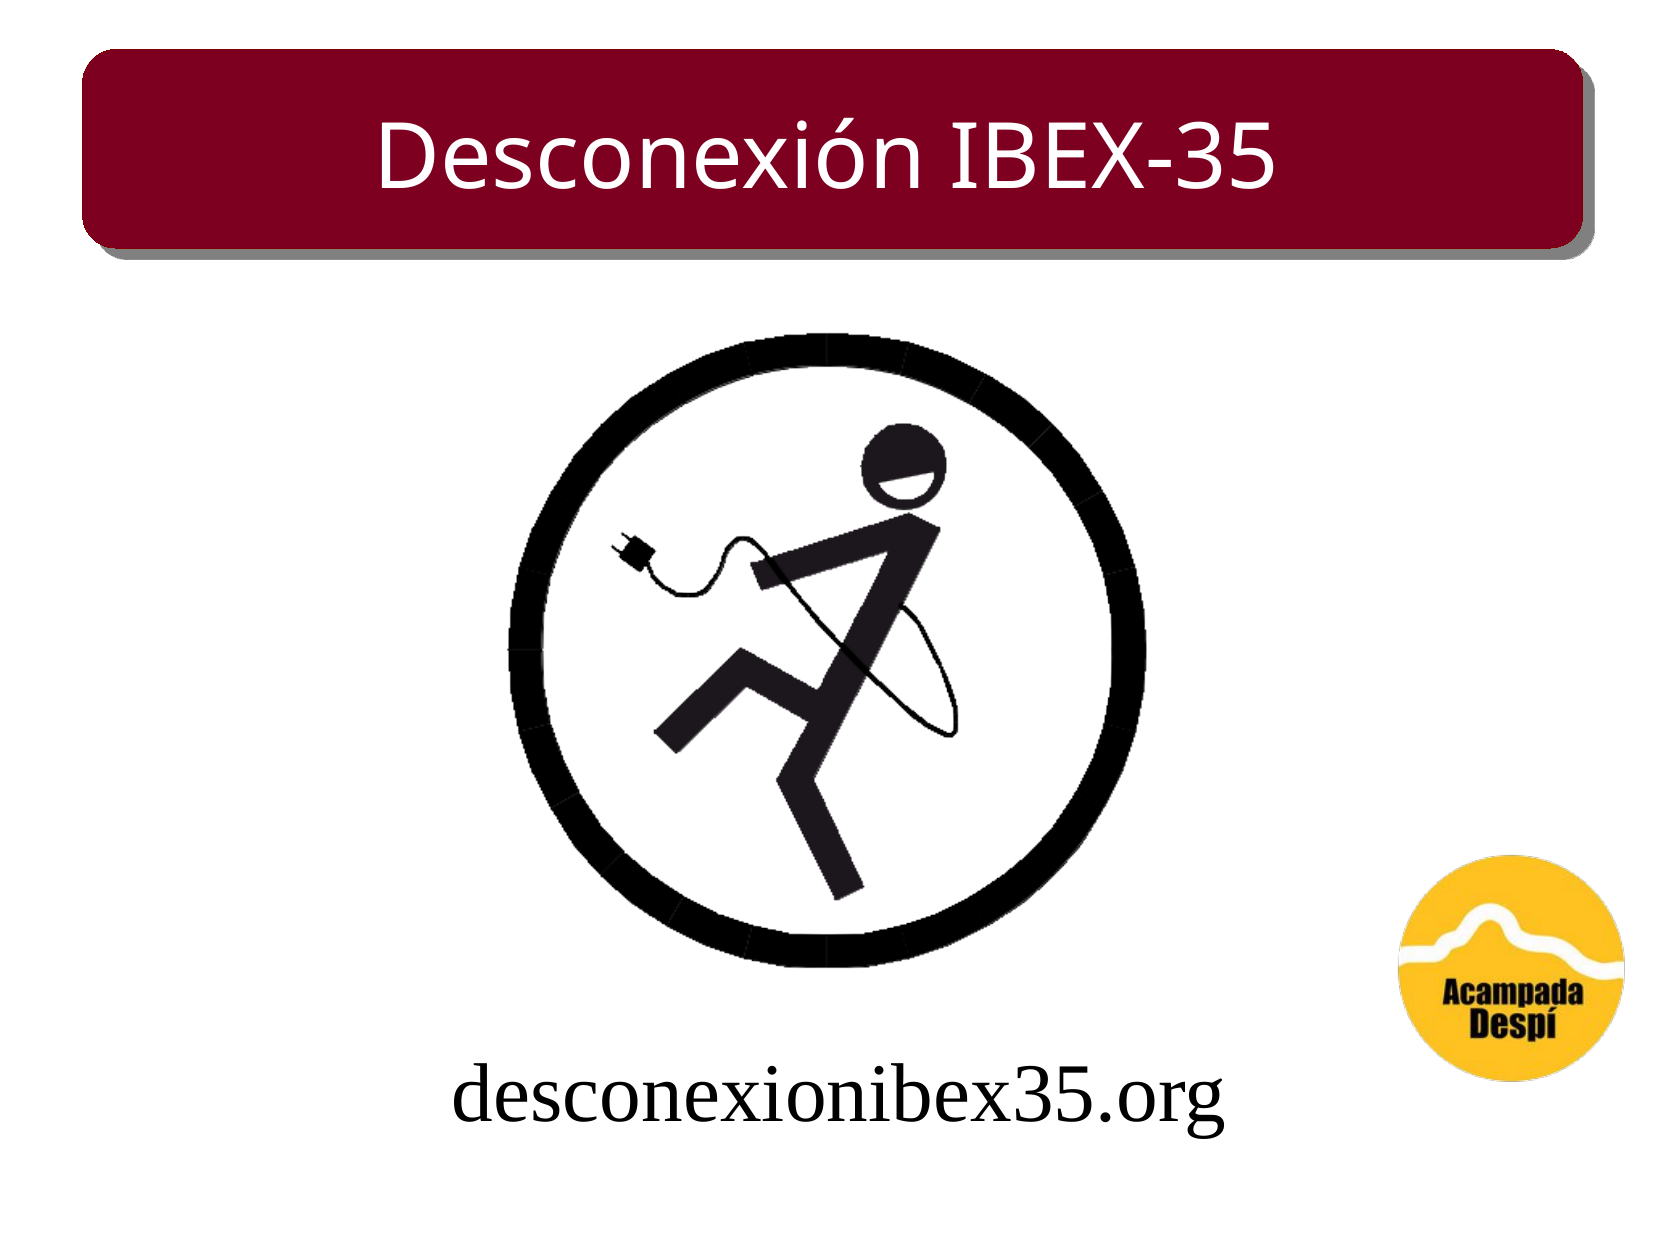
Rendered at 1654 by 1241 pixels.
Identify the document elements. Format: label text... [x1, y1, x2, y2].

picture [467, 290, 1187, 1010]
picture [1393, 850, 1630, 1087]
title Desconexión IBEX-35 [82, 49, 1571, 257]
text_box desconexionibex35.org [437, 1039, 1247, 1147]
